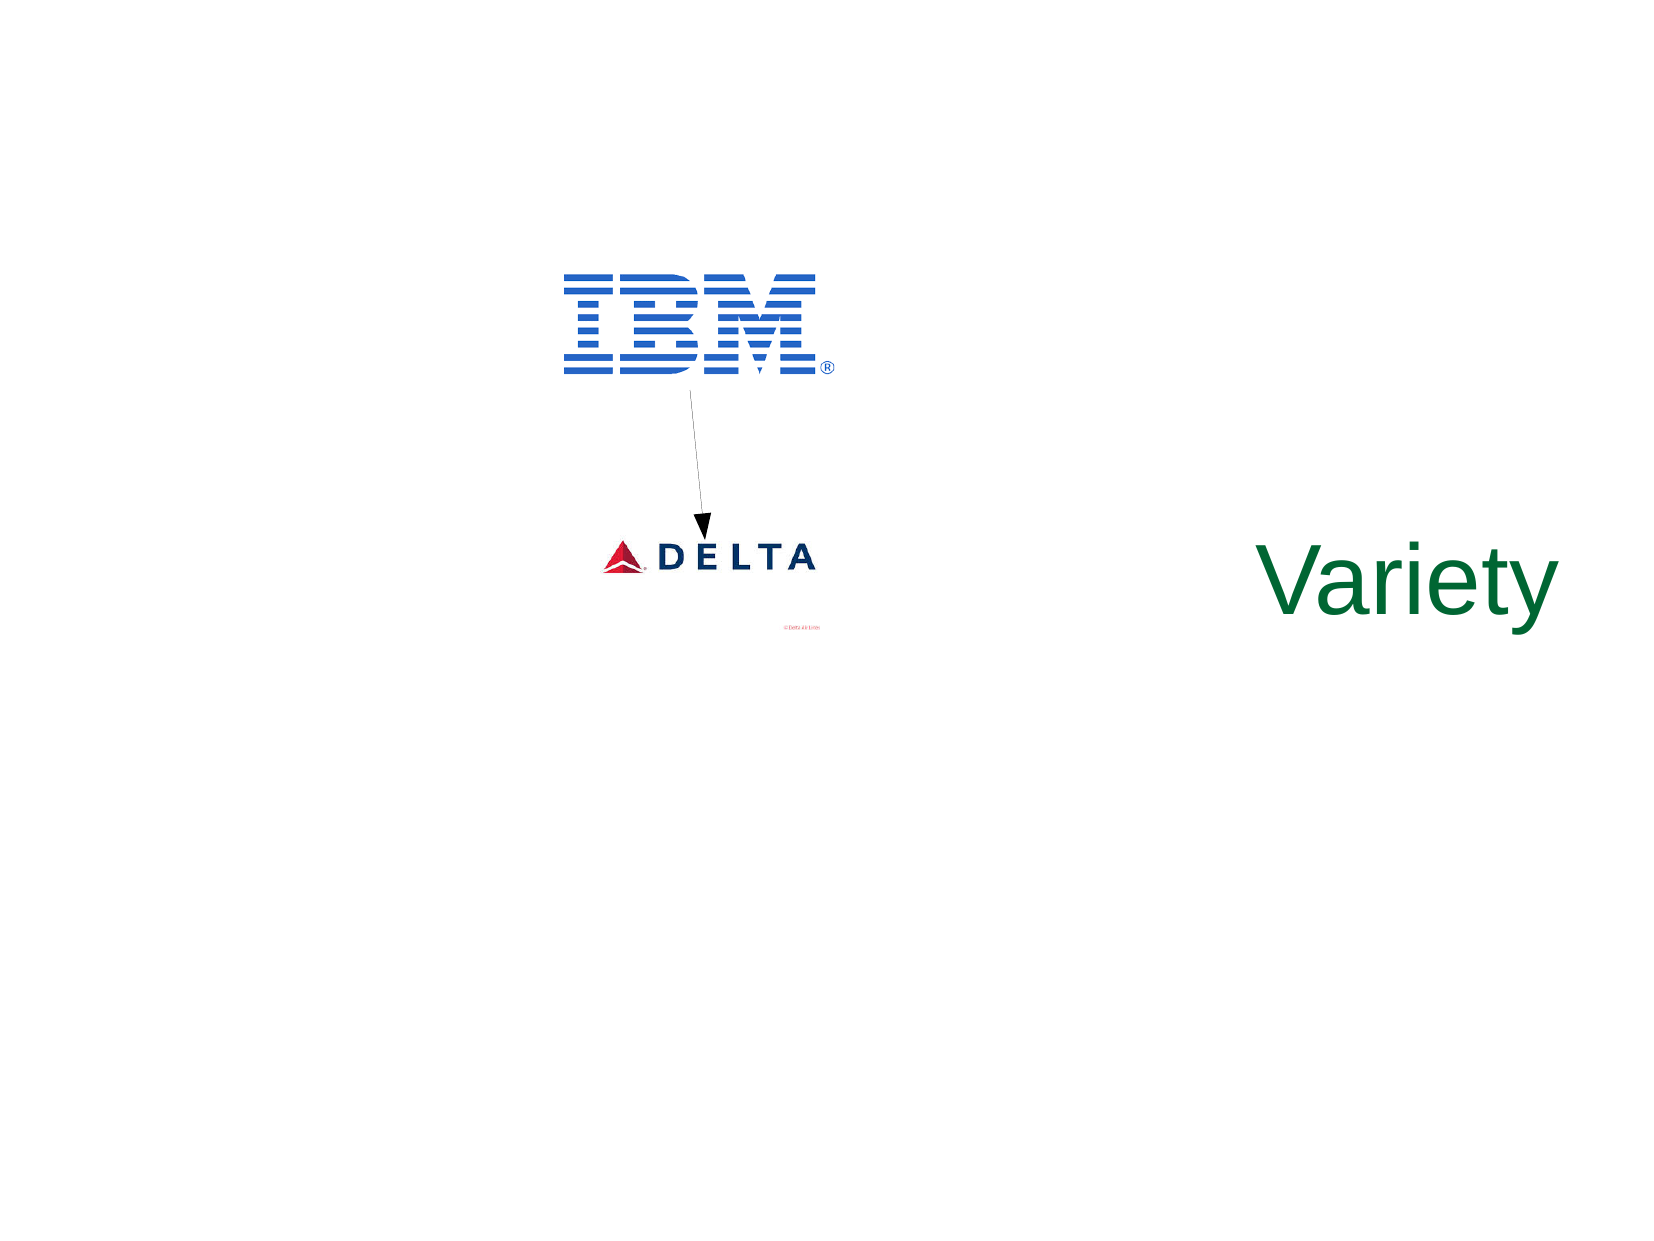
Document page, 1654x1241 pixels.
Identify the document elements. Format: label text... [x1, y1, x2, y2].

list Variety [1185, 524, 1624, 659]
picture [600, 483, 820, 631]
picture [555, 257, 841, 391]
